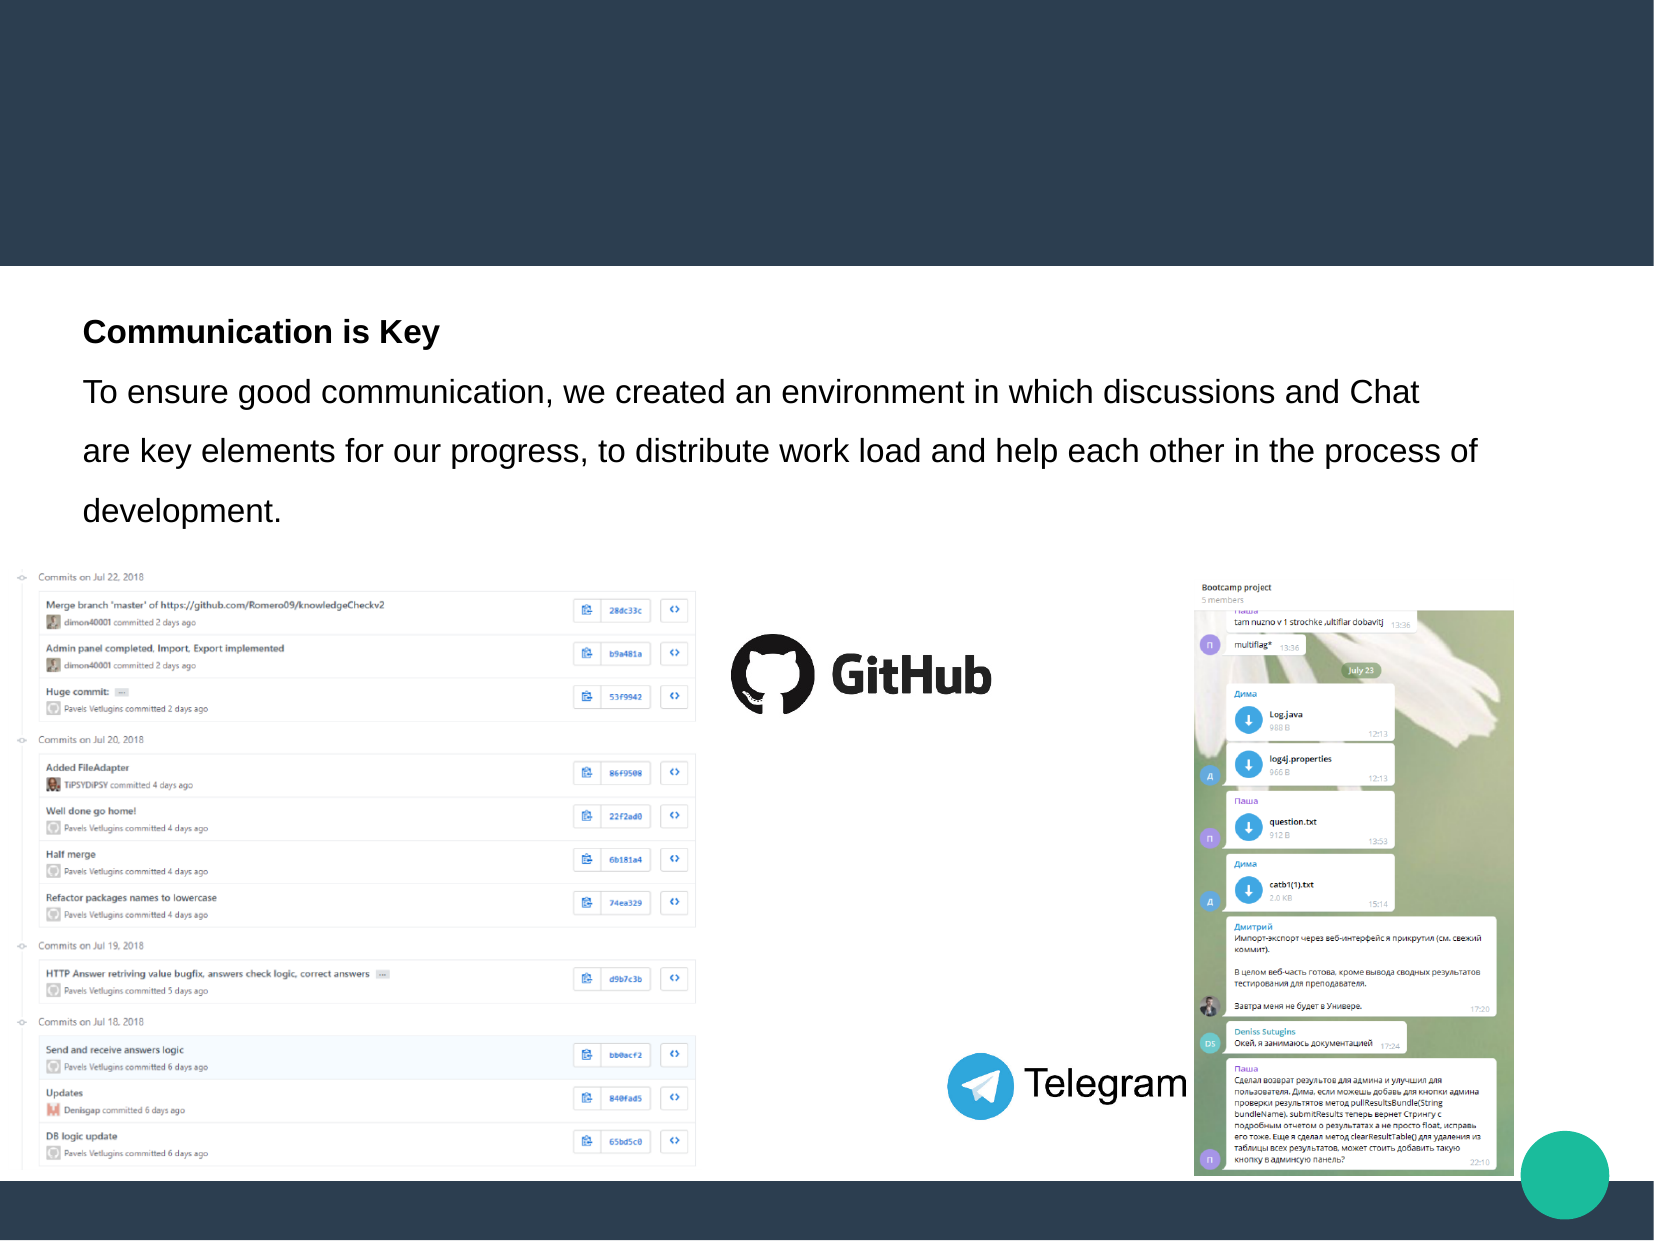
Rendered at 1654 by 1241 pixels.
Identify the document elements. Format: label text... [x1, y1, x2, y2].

picture [940, 1003, 1191, 1171]
picture [8, 569, 1021, 1171]
picture [1194, 579, 1514, 1176]
list Communication is Key To ensure good communication, we created an environment in which discussions and Chat are key elements for our progress, to distribute work load and help each other in the process of development. [82, 290, 1571, 1010]
